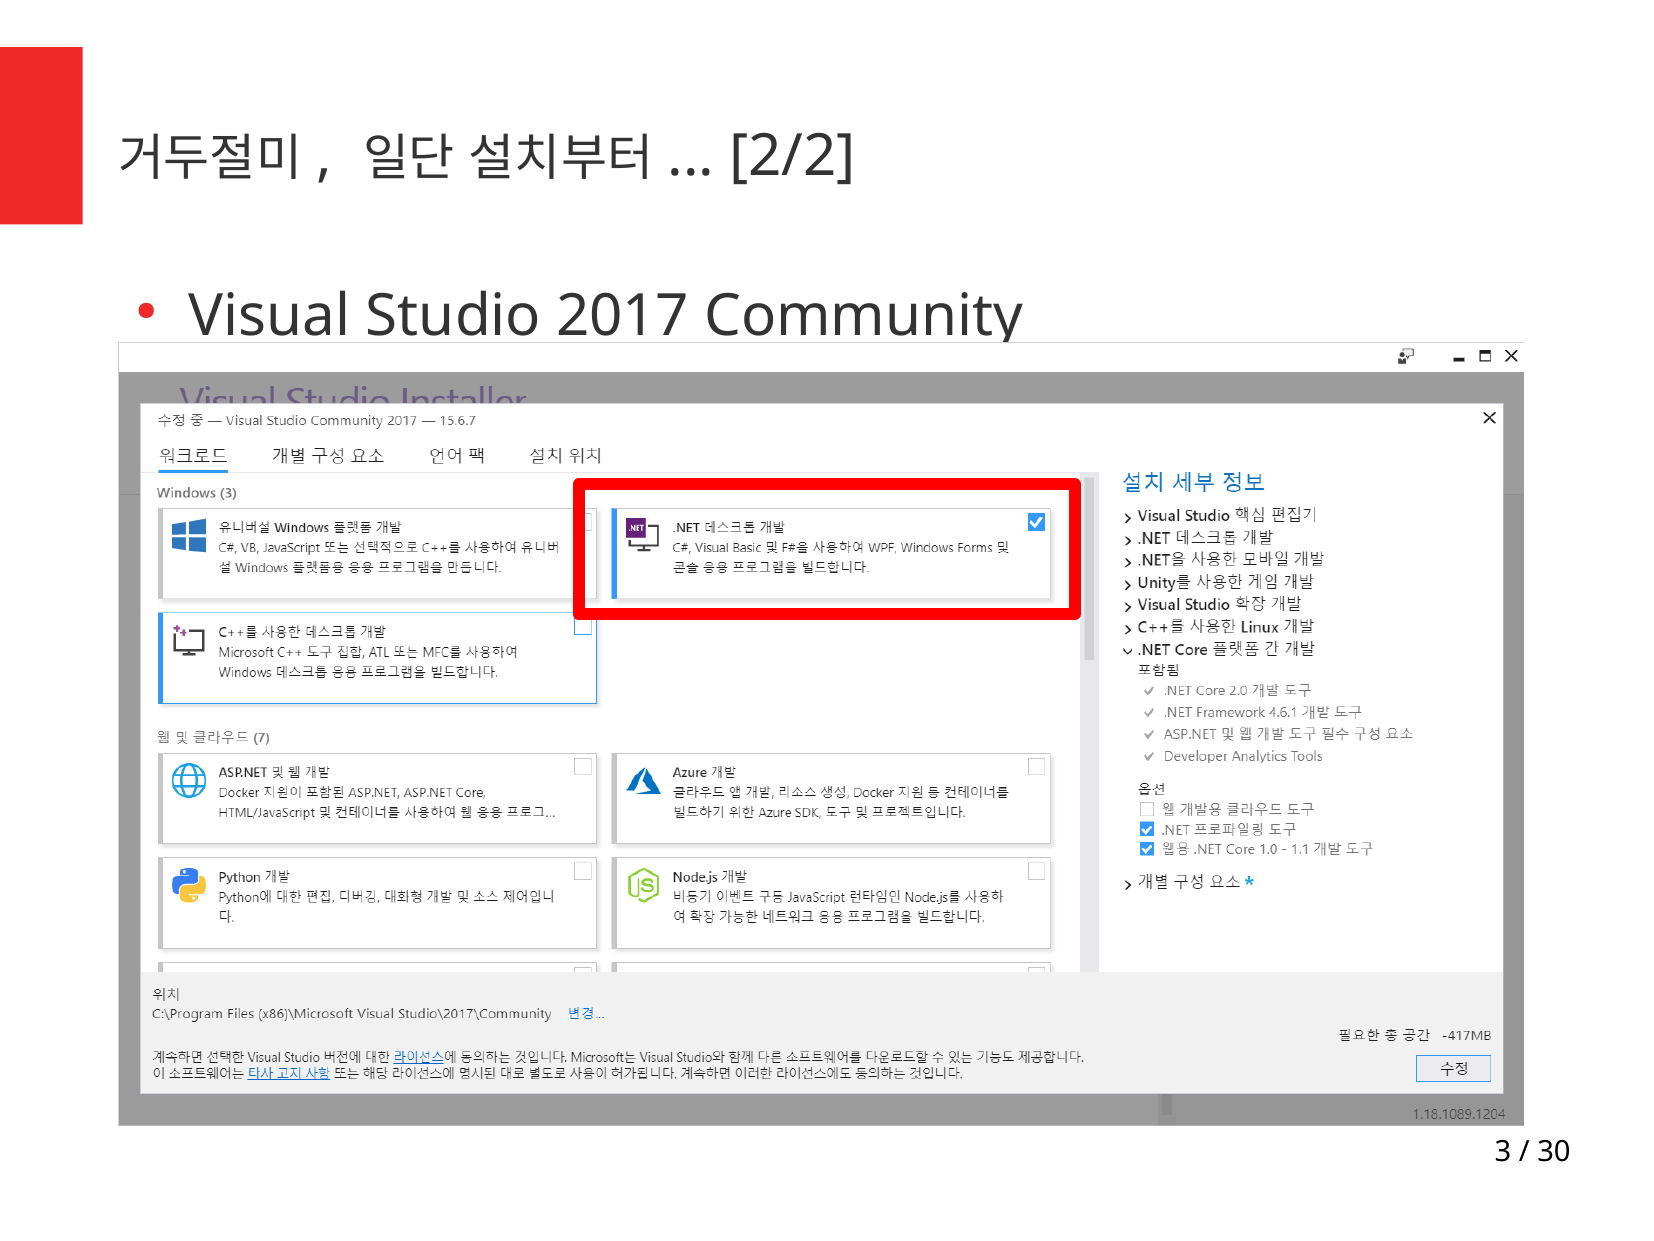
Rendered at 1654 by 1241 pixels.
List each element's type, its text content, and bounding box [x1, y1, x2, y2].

title 거두절미, 일단 설치부터... [2/2] [118, 49, 1571, 257]
list Visual Studio 2017 Community [118, 272, 1536, 993]
picture [118, 342, 1524, 1126]
